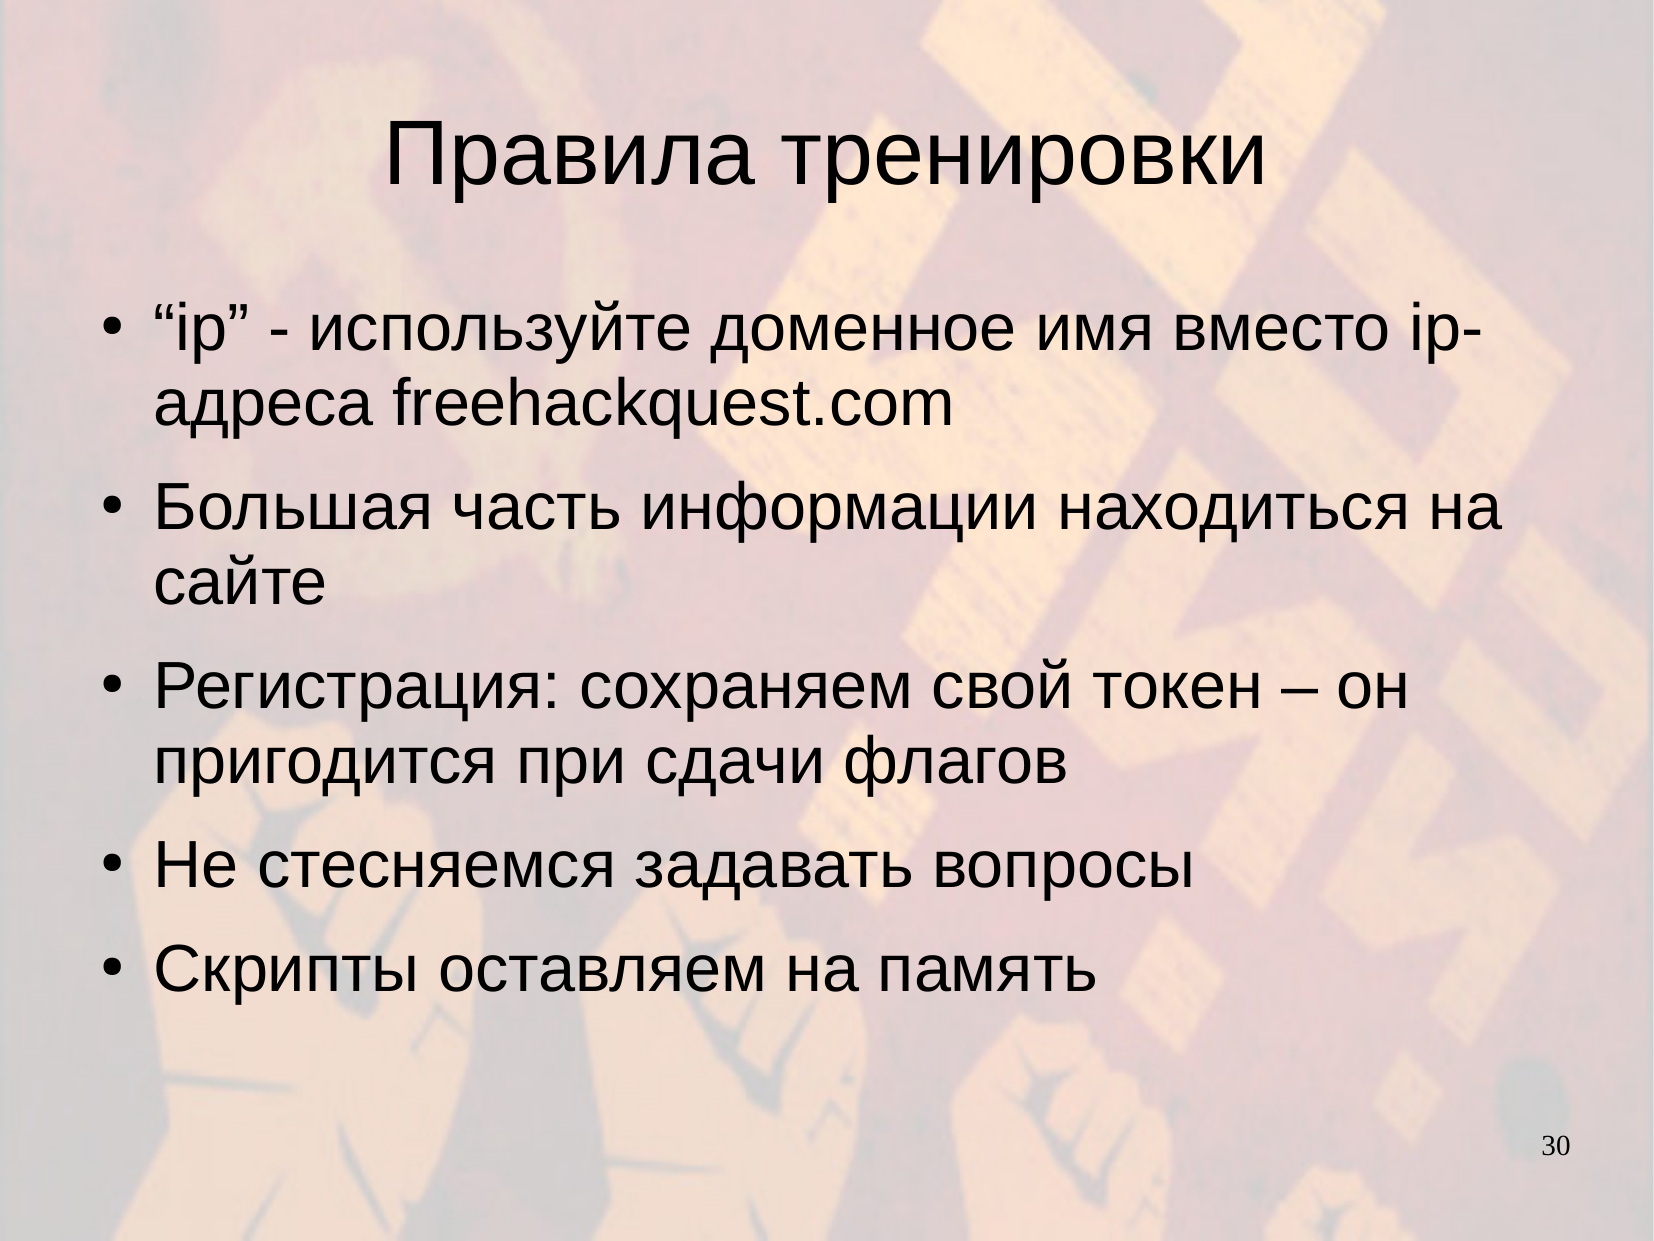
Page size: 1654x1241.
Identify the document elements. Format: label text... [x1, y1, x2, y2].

list “ip” - используйте доменное имя вместо ip-адреса freehackquest.com Большая часть информации находиться на сайте Регистрация: сохраняем свой токен – он пригодится при сдачи флагов Не стесняемся задавать вопросы Скрипты оставляем на память [82, 290, 1571, 1010]
picture [0, 0, 1654, 1241]
title Правила тренировки [82, 49, 1571, 257]
